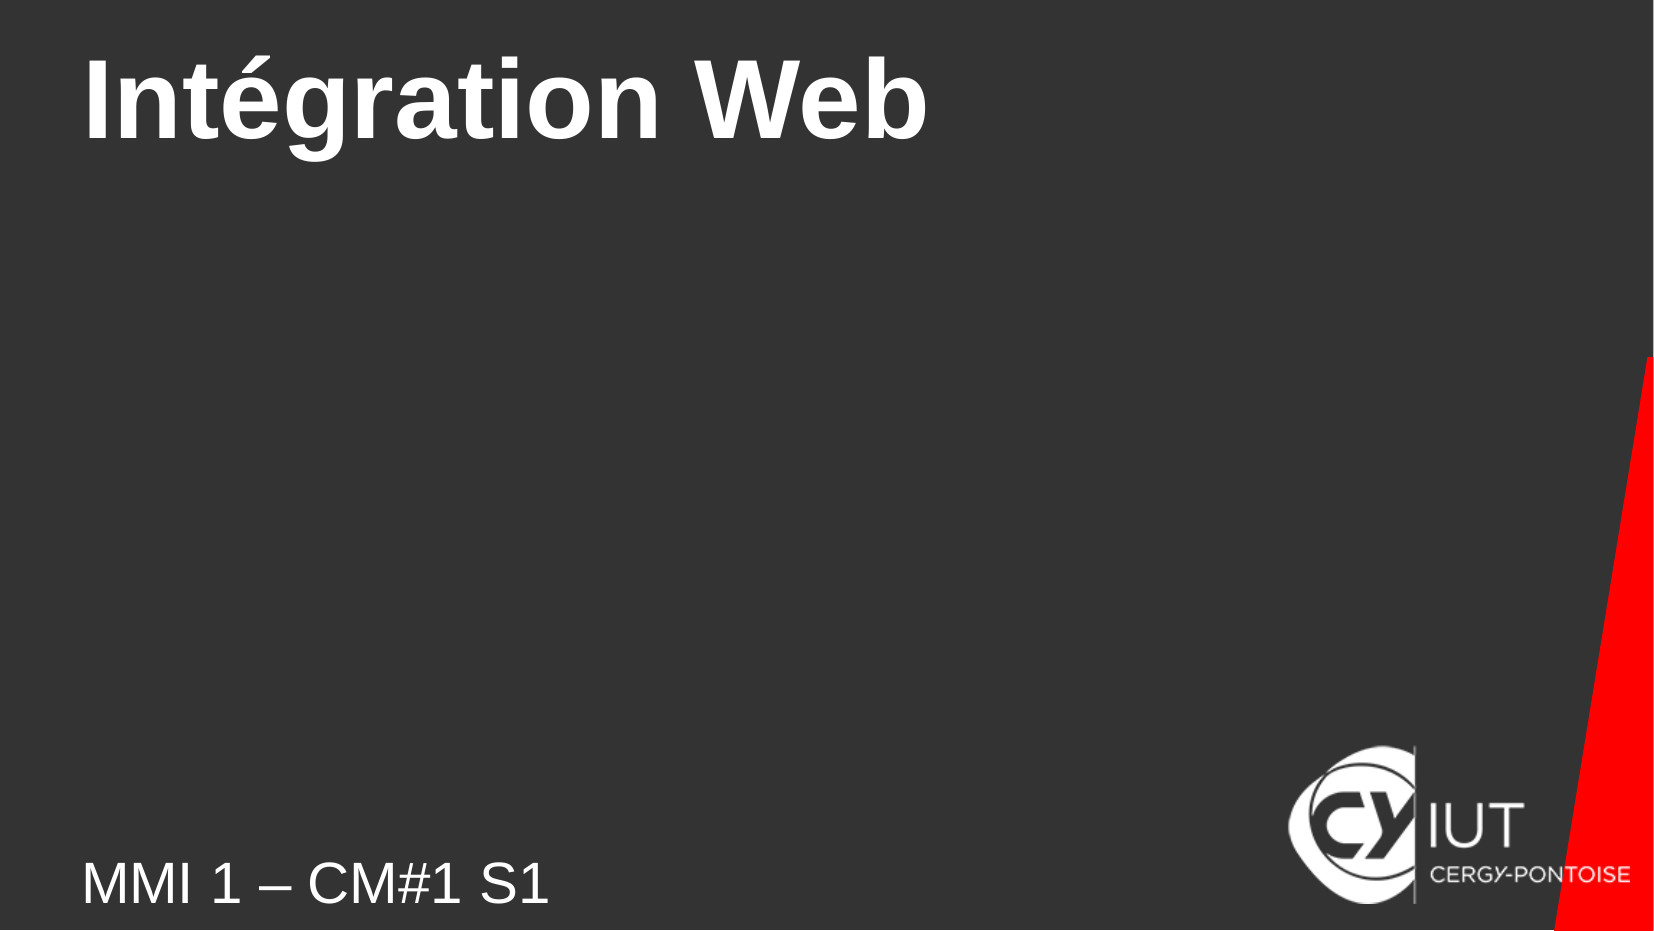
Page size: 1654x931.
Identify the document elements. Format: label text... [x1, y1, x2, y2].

text_box [1554, 356, 1654, 931]
title Intégration Web [82, 36, 1571, 226]
title MMI 1 – CM#1 S1 [81, 805, 1134, 931]
picture [1284, 744, 1630, 904]
